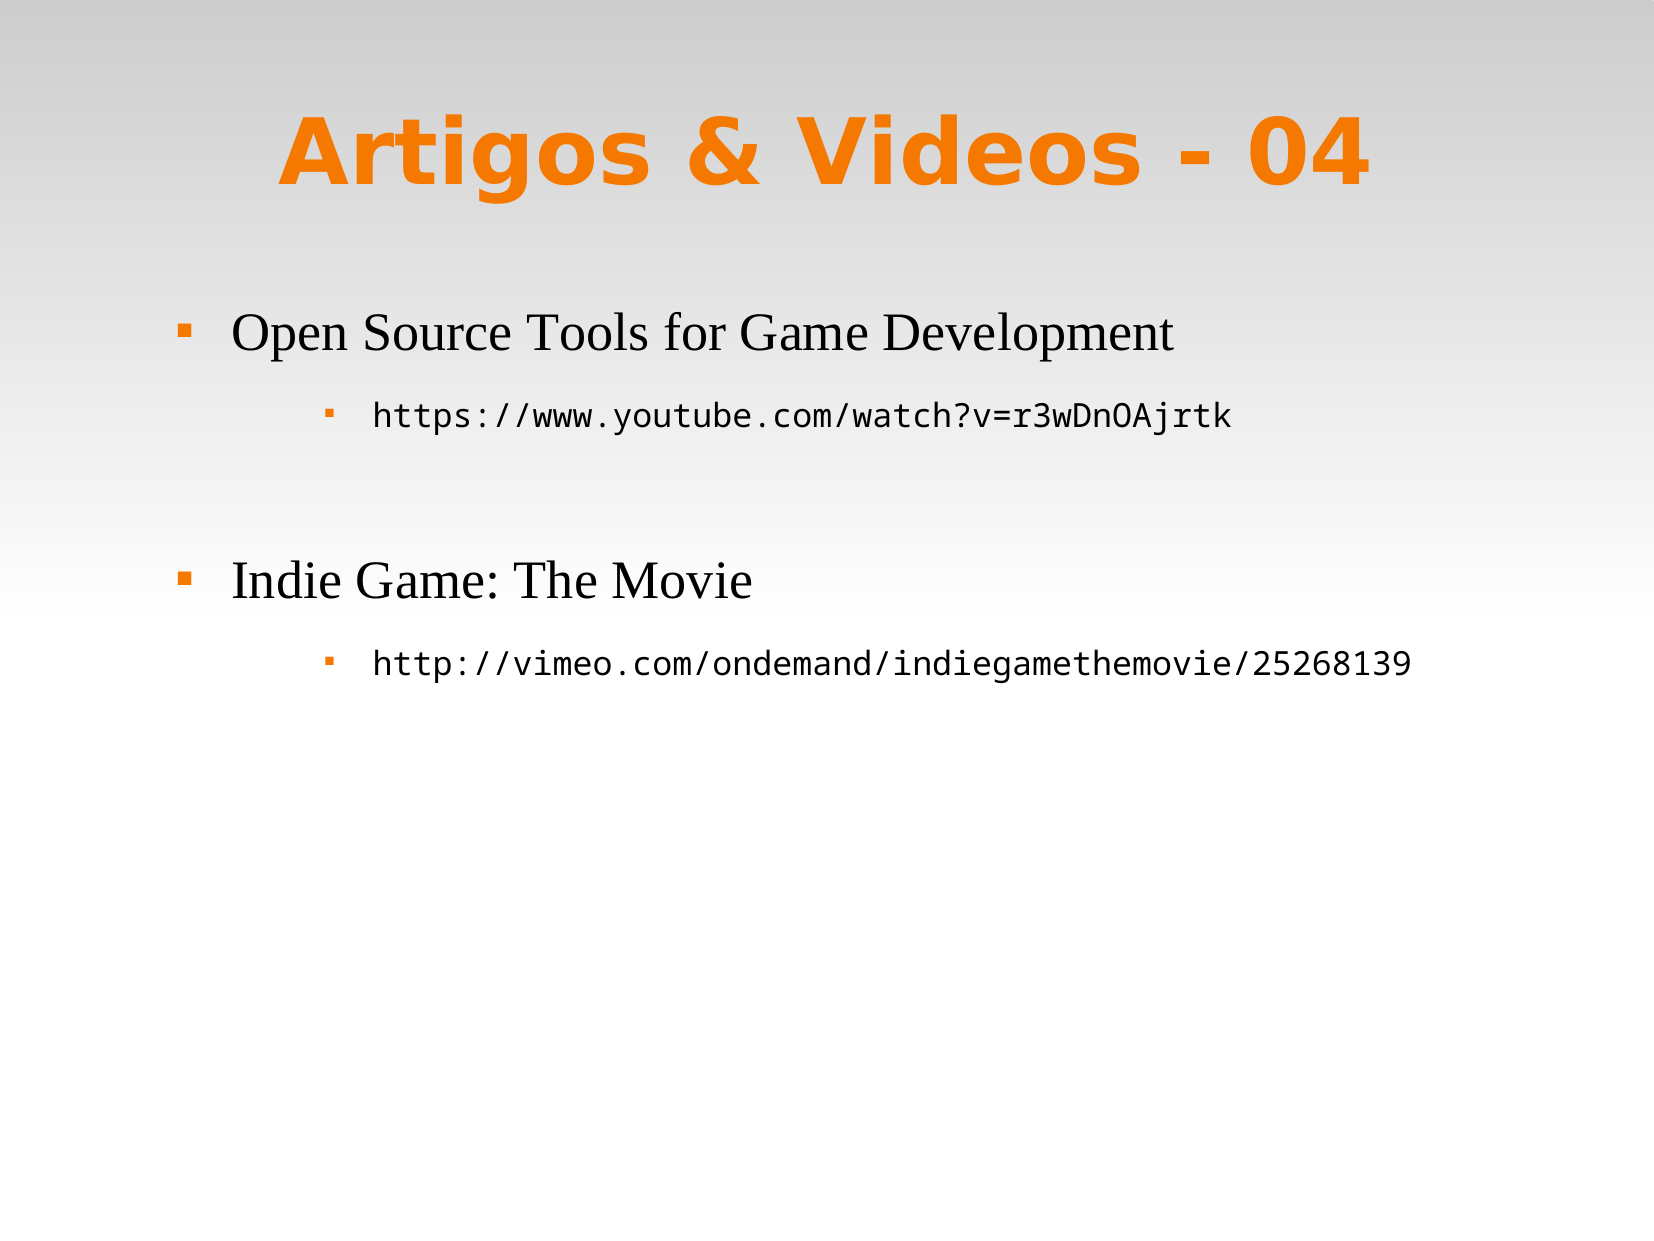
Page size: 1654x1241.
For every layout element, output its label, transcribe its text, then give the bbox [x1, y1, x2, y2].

title Artigos & Videos - 04 [82, 49, 1571, 257]
list Open Source Tools for Game Development https://www.youtube.com/watch?v=r3wDnOAjrtk Indie Game: The Movie http://vimeo.com/ondemand/indiegamethemovie/25268139 [89, 302, 1576, 1121]
